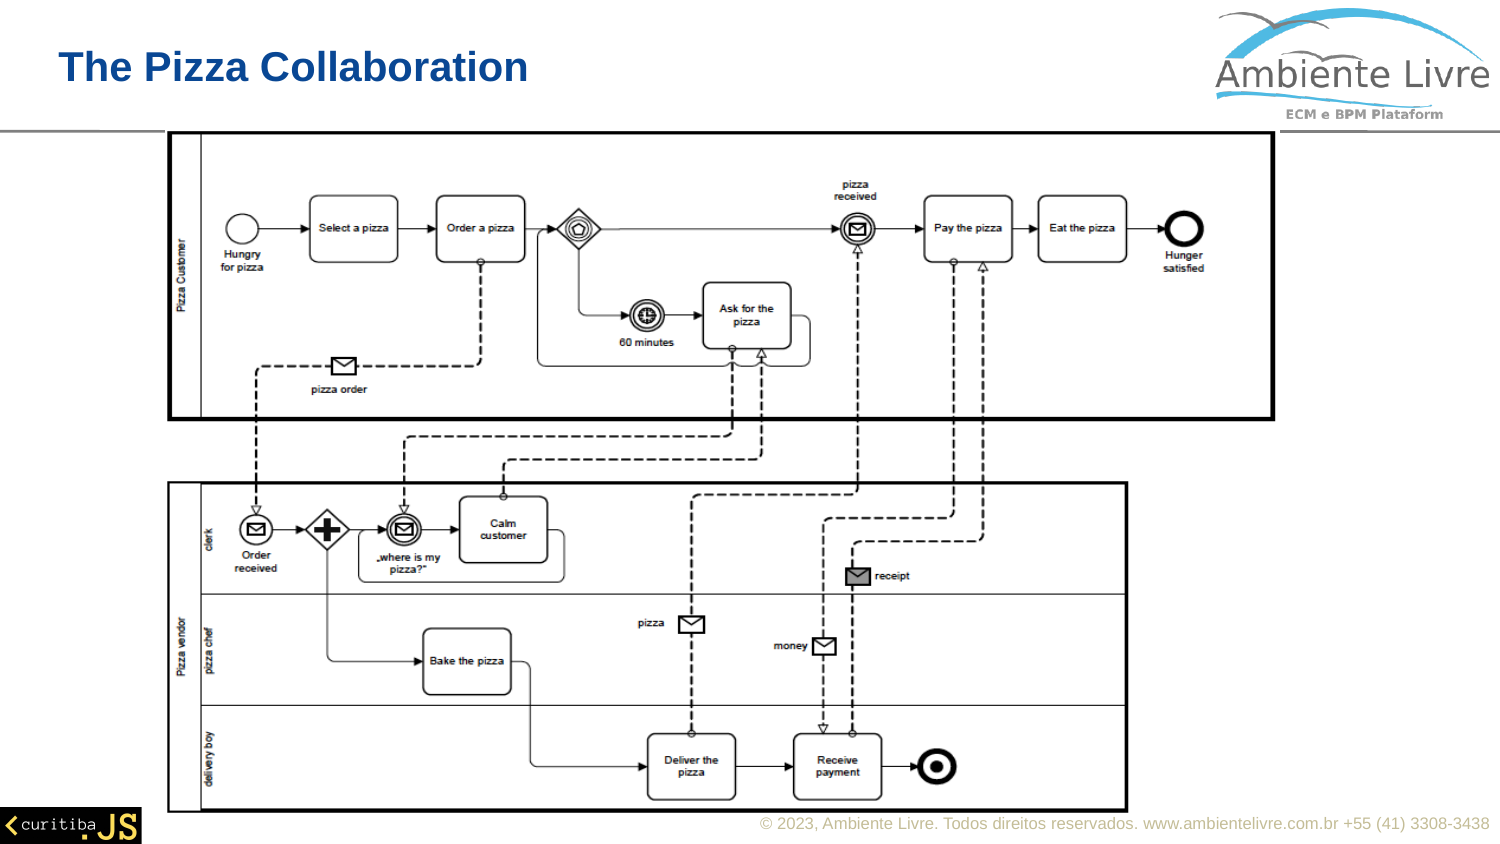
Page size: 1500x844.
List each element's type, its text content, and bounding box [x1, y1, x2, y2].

picture [1215, 8, 1489, 119]
picture [165, 129, 1313, 815]
title The Pizza Collaboration [43, 8, 1127, 129]
picture [0, 807, 142, 844]
